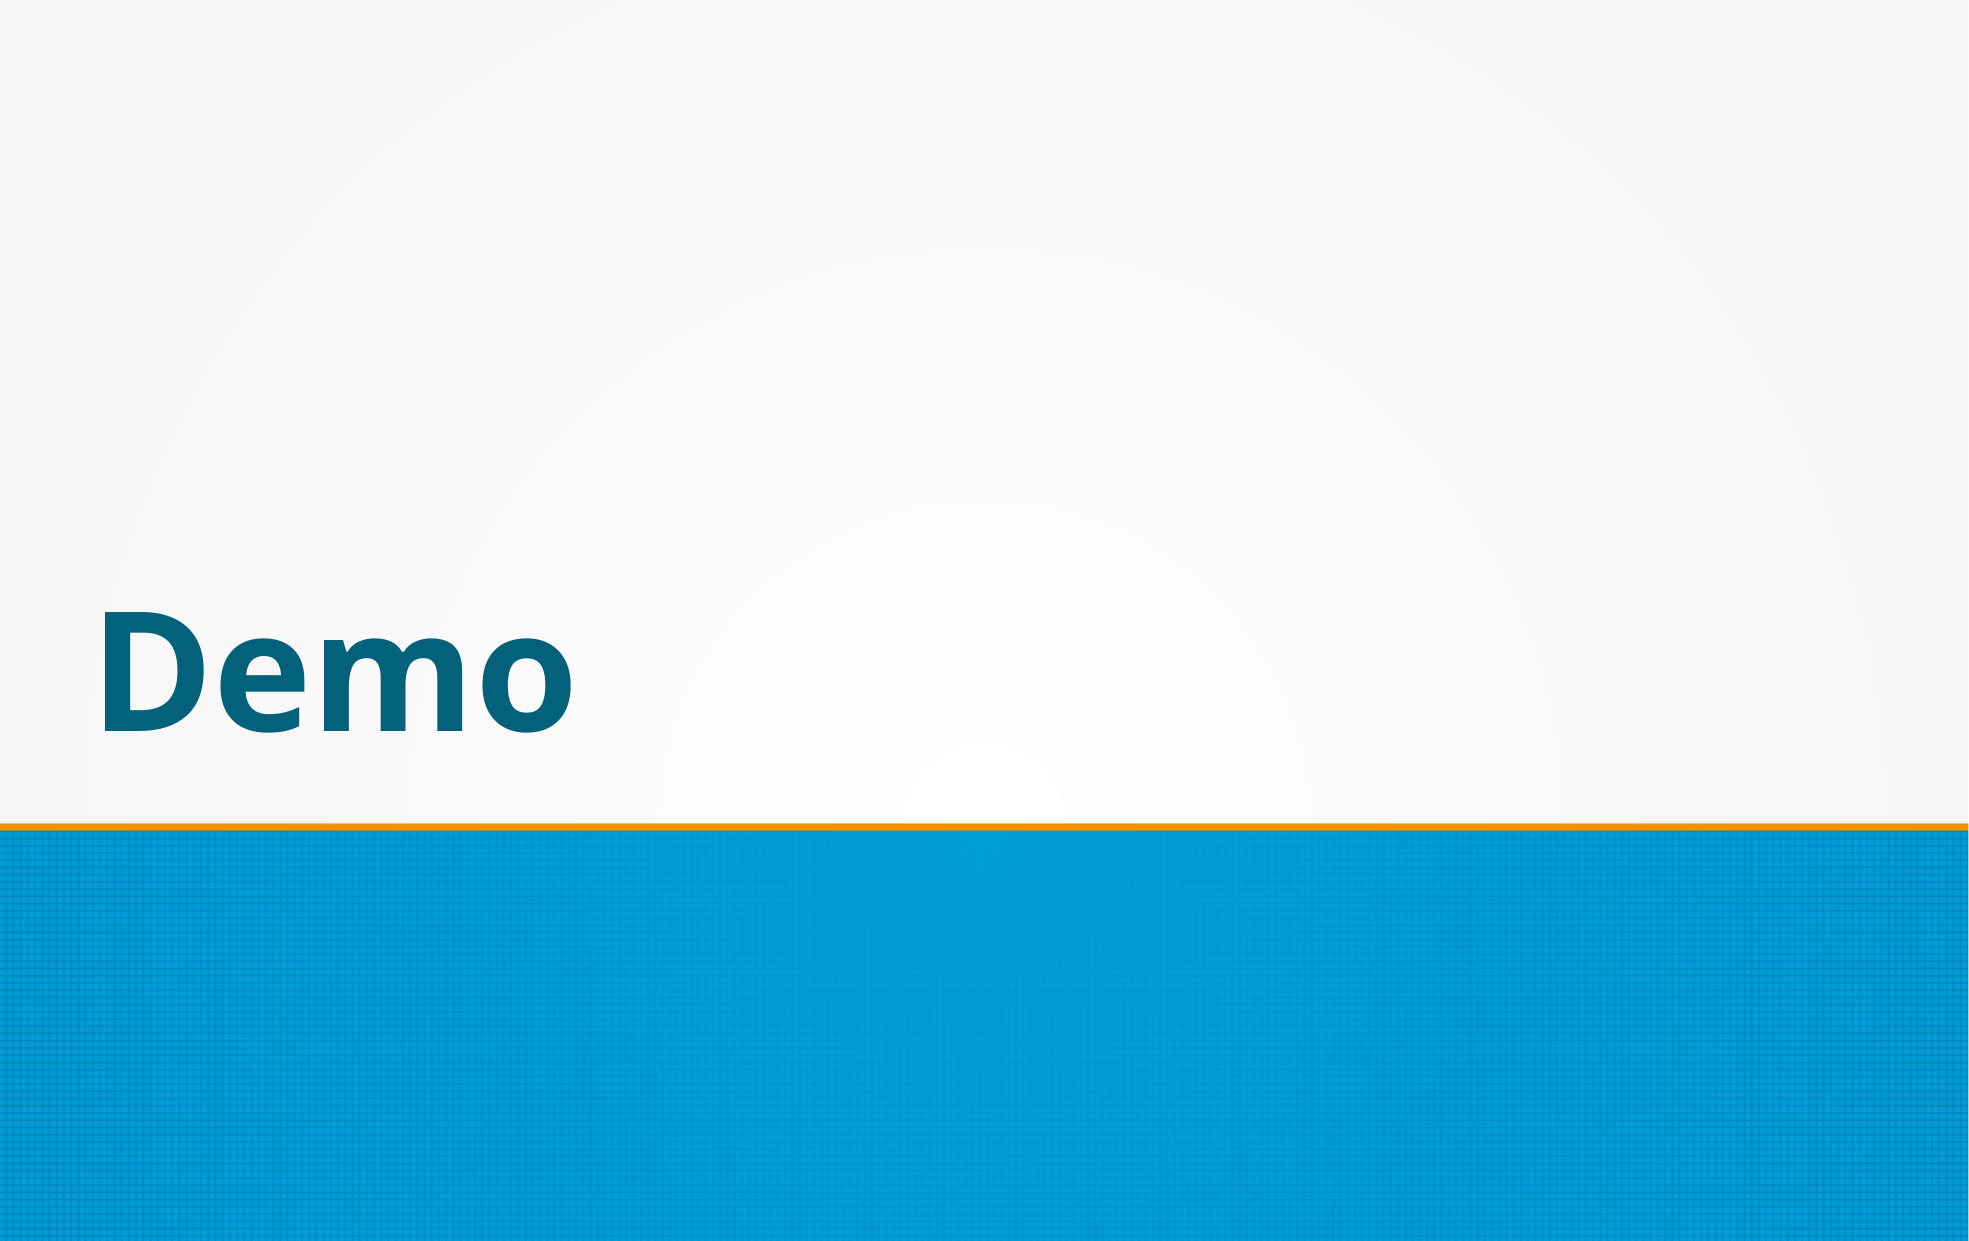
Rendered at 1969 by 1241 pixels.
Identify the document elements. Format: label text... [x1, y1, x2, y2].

title Demo [90, 49, 1862, 781]
picture [0, 0, 1969, 830]
